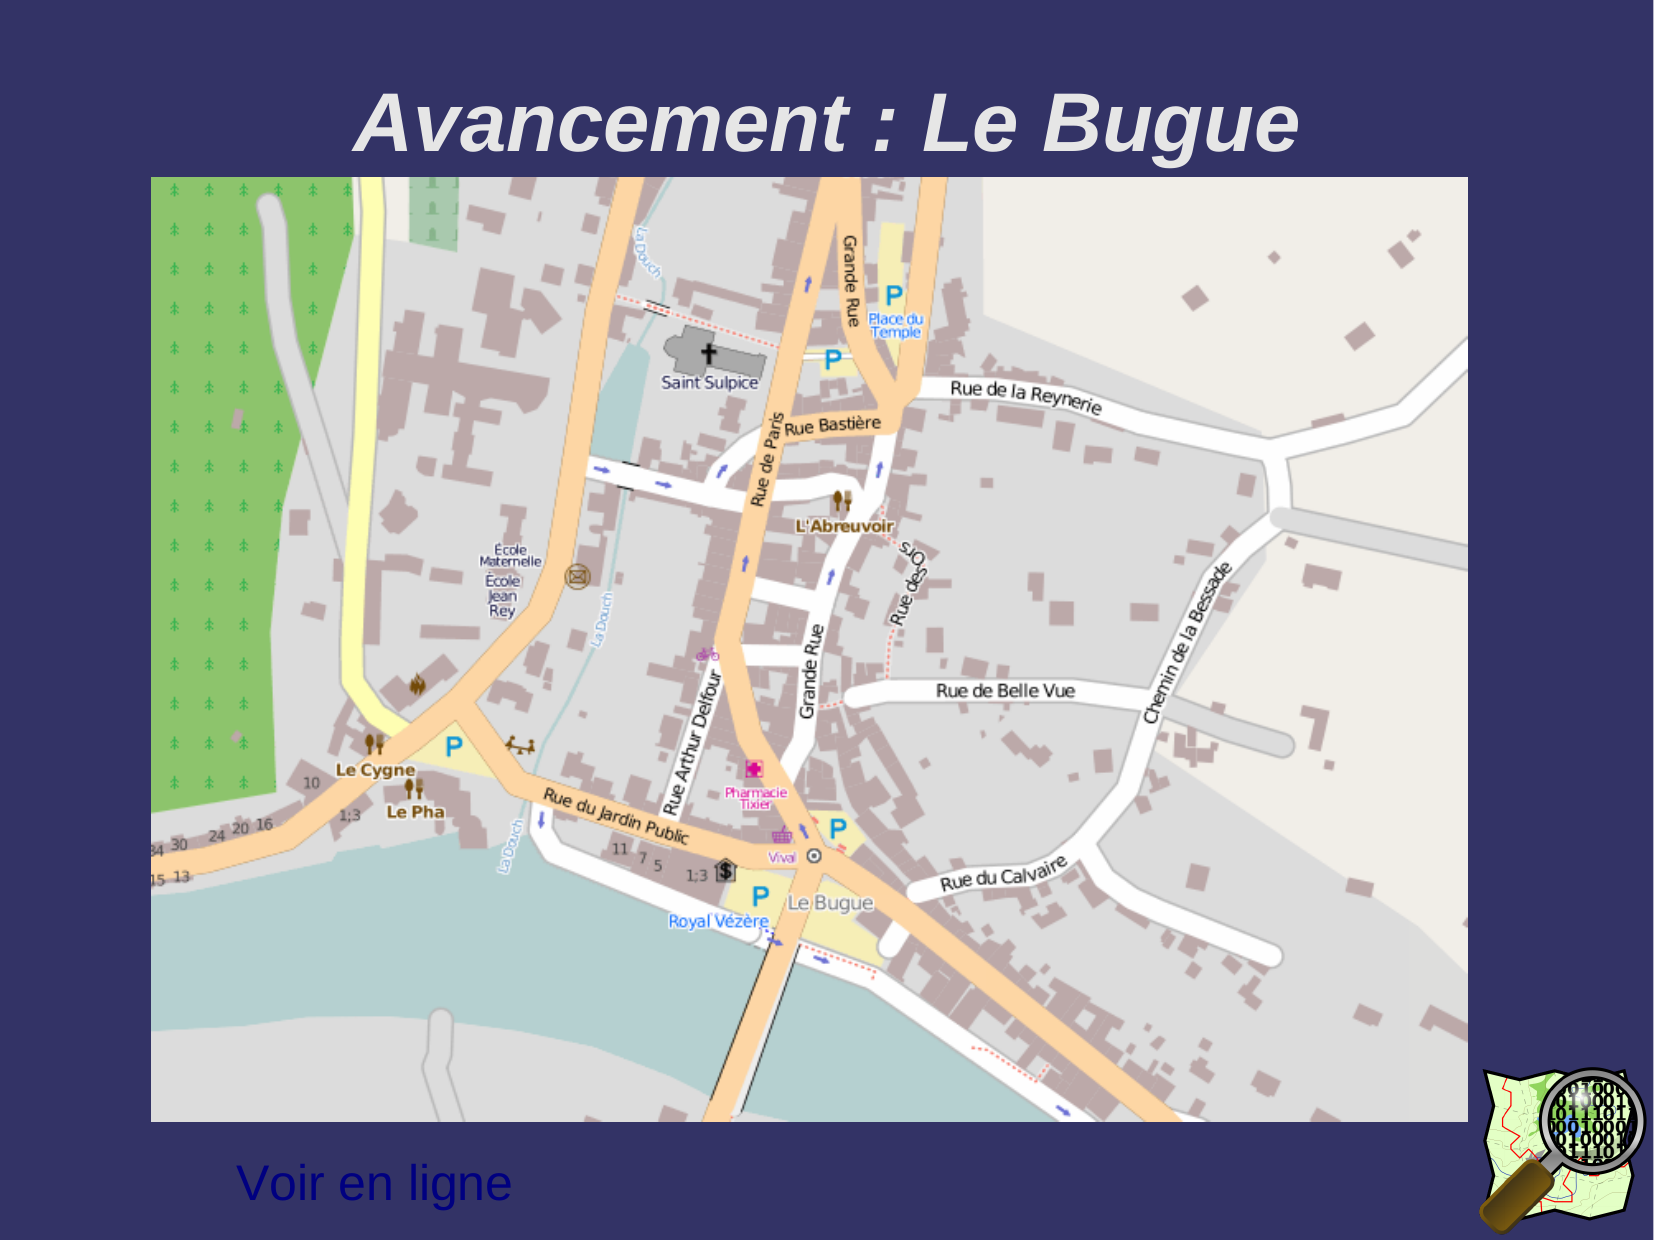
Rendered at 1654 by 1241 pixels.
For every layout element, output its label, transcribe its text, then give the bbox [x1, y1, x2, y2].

title Avancement : Le Bugue [121, 19, 1534, 227]
picture [151, 177, 1468, 1123]
text_box Voir en ligne [236, 1154, 512, 1211]
picture [1476, 1062, 1650, 1236]
